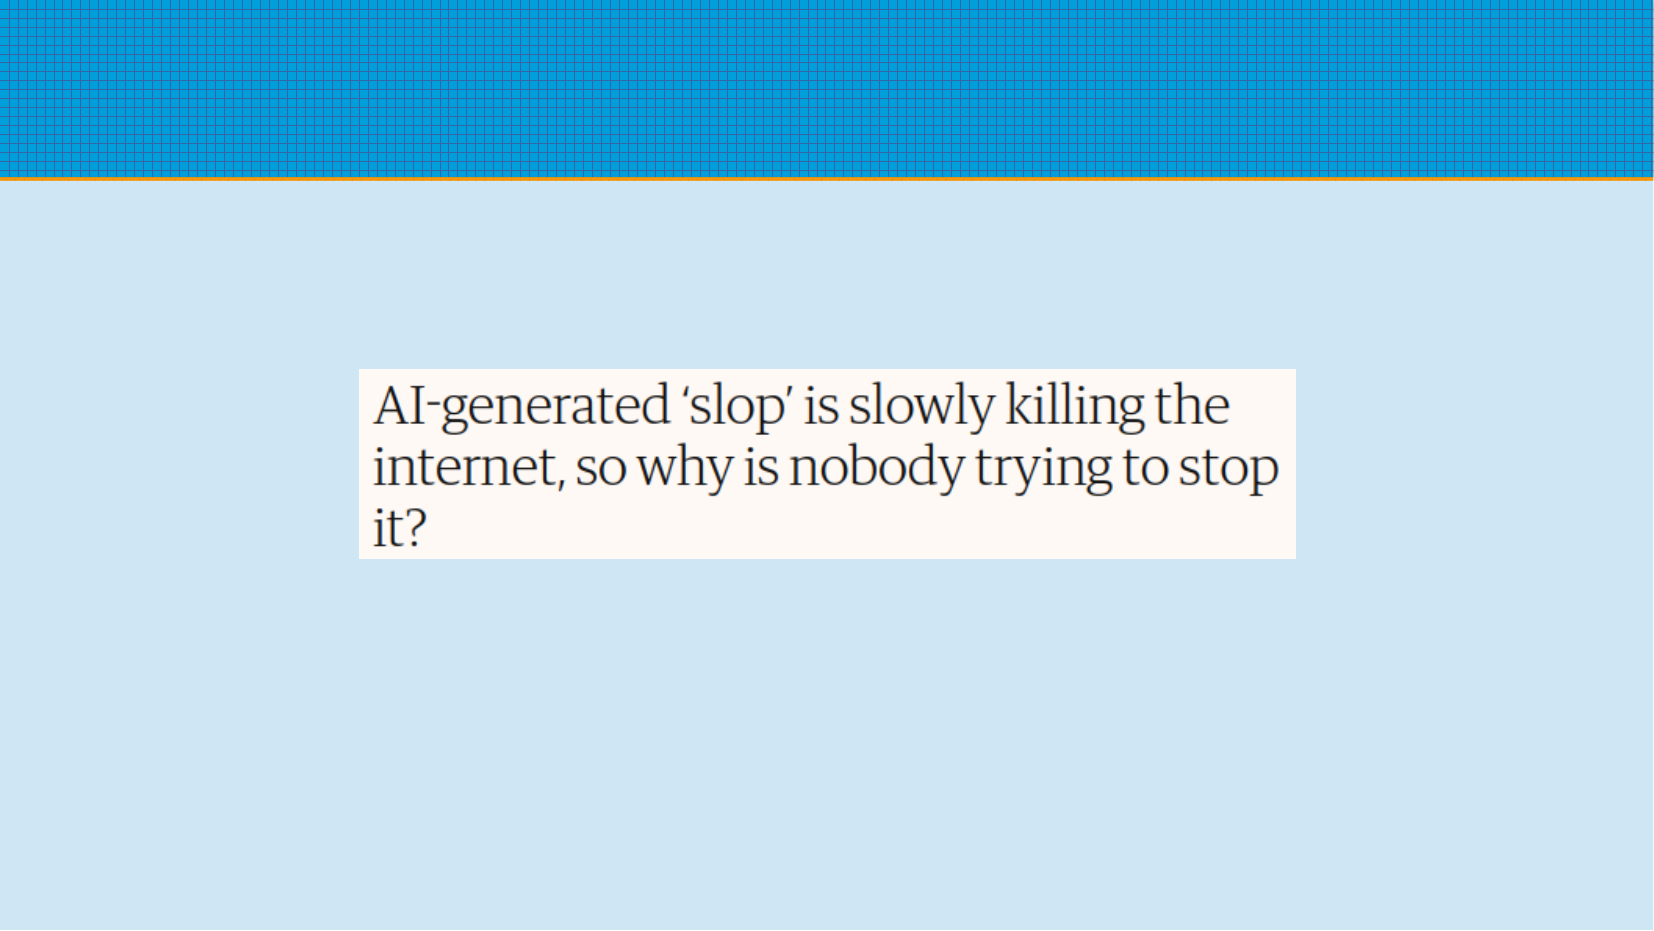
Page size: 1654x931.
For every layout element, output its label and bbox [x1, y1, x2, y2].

picture [359, 369, 1296, 559]
